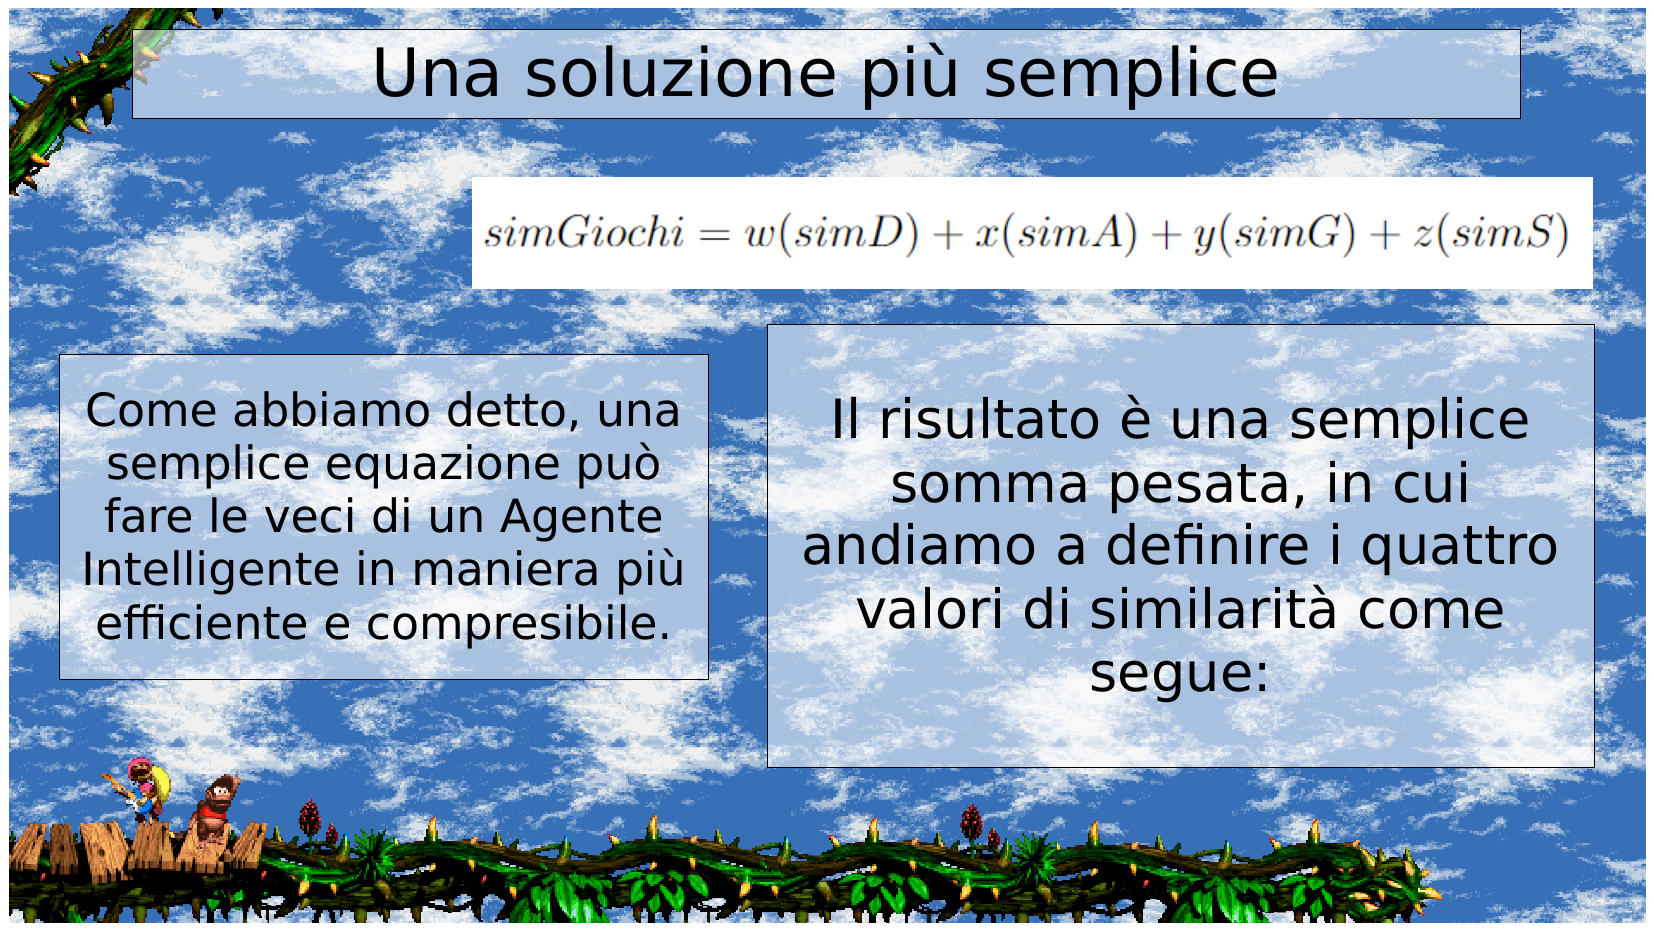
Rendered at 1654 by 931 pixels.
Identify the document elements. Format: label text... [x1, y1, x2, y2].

subtitle Una soluzione più semplice [132, 29, 1521, 119]
picture [0, 0, 1654, 931]
text_box Come abbiamo detto, una semplice equazione può fare le veci di un Agente Intelligente in maniera più efficiente e compresibile. [59, 354, 709, 680]
text_box Il risultato è una semplice somma pesata, in cui andiamo a definire i quattro valori di similarità come segue: [767, 324, 1595, 768]
